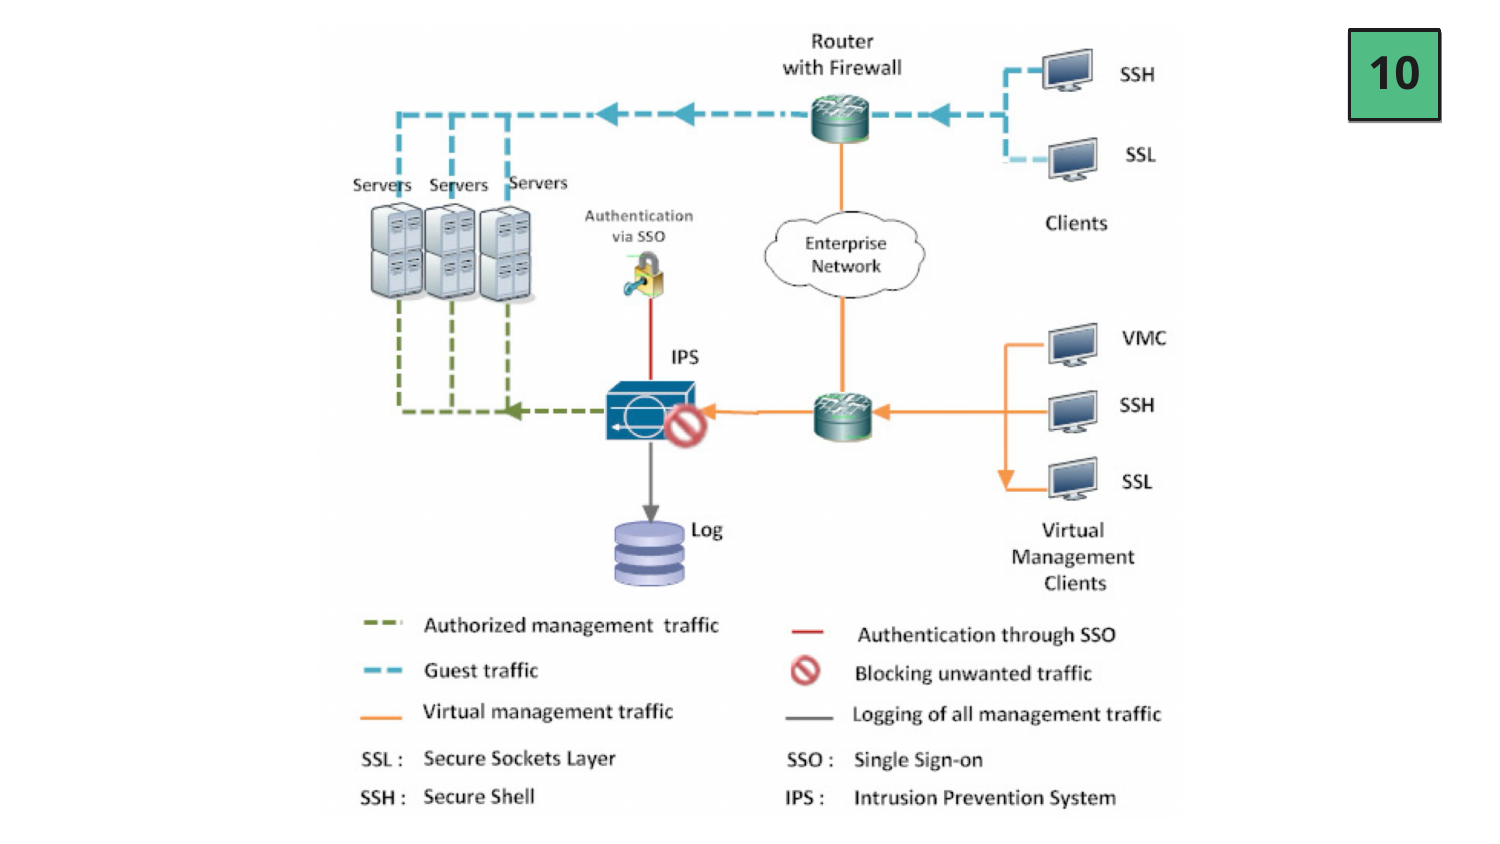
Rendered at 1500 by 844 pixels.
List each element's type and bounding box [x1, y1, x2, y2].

picture [317, 24, 1183, 819]
